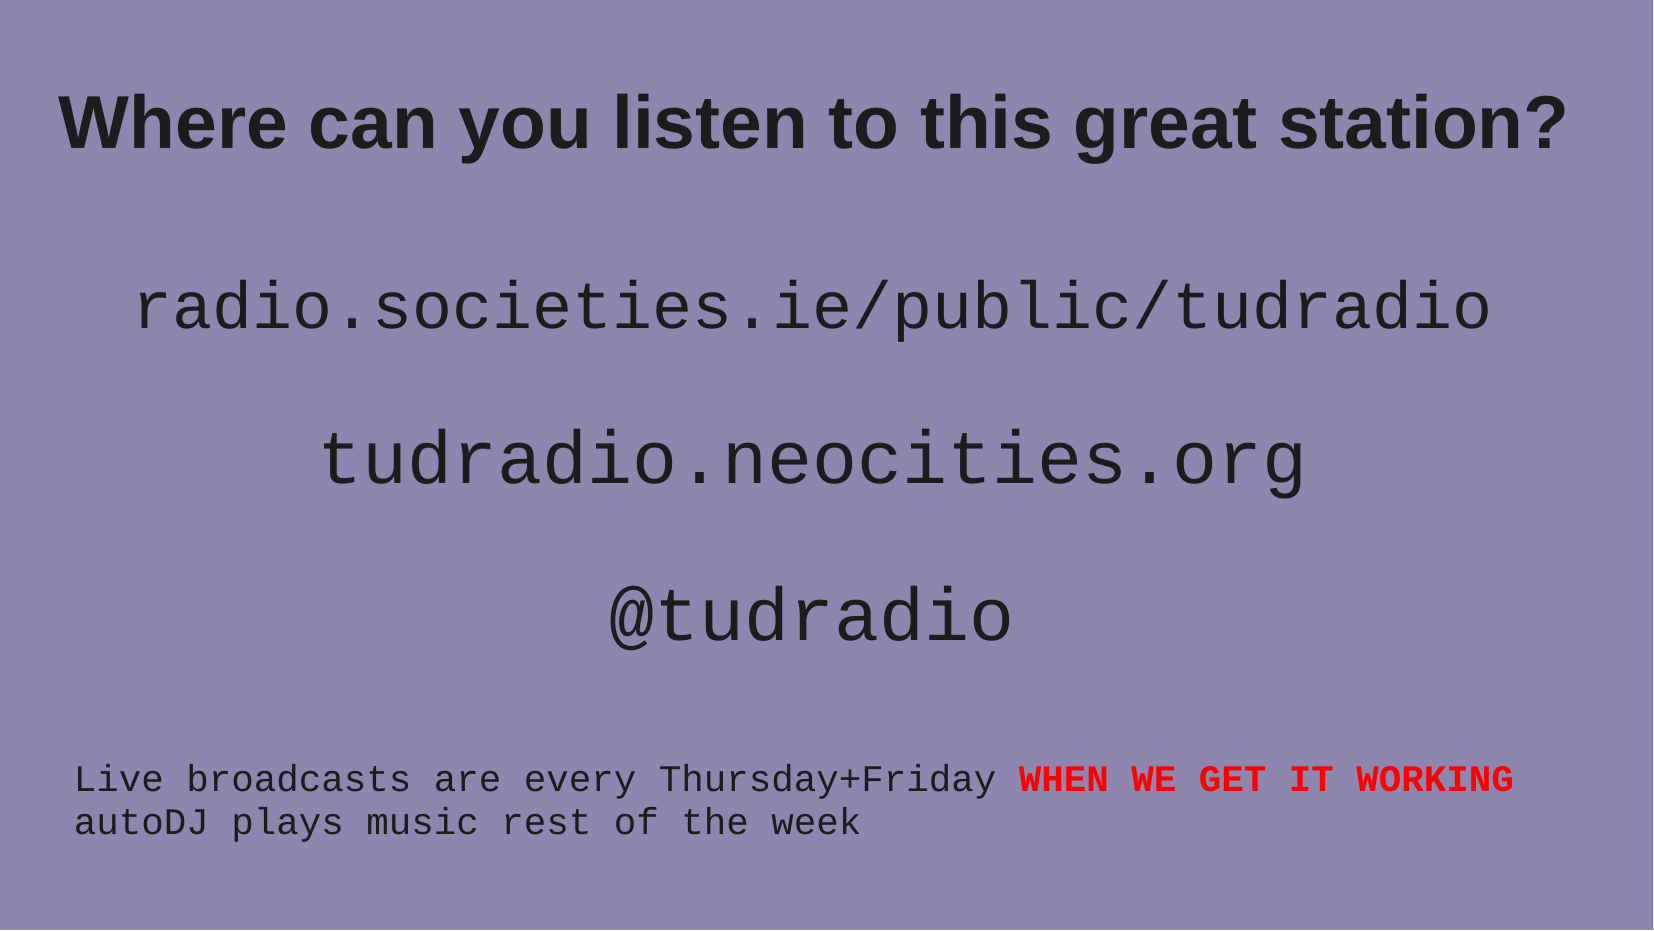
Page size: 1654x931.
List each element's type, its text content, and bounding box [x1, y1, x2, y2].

text_box radio.societies.ie/public/tudradio tudradio.neocities.org @tudradio [88, 265, 1536, 752]
text_box Live broadcasts are every Thursday+Friday WHEN WE GET IT WORKING autoDJ plays music rest of the week [59, 752, 1654, 931]
title Where can you listen to this great station? [59, 38, 1654, 207]
